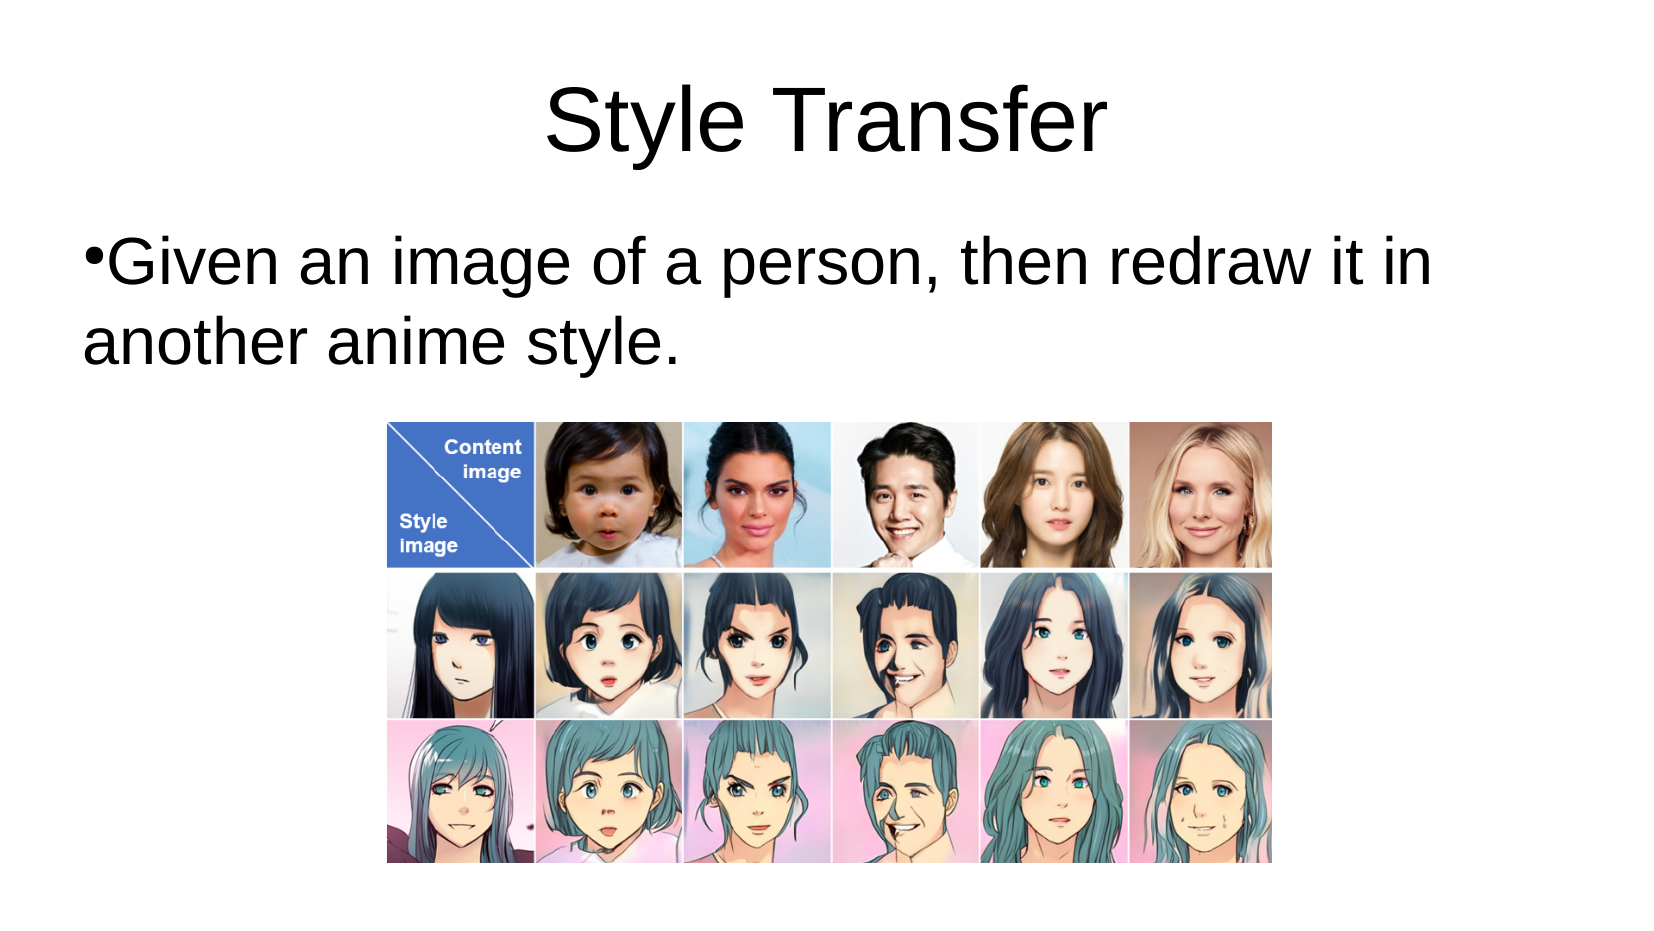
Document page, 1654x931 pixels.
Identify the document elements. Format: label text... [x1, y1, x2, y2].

title Style Transfer [82, 37, 1571, 193]
list Given an image of a person, then redraw it in another anime style. [82, 217, 1571, 758]
picture [375, 412, 1273, 863]
